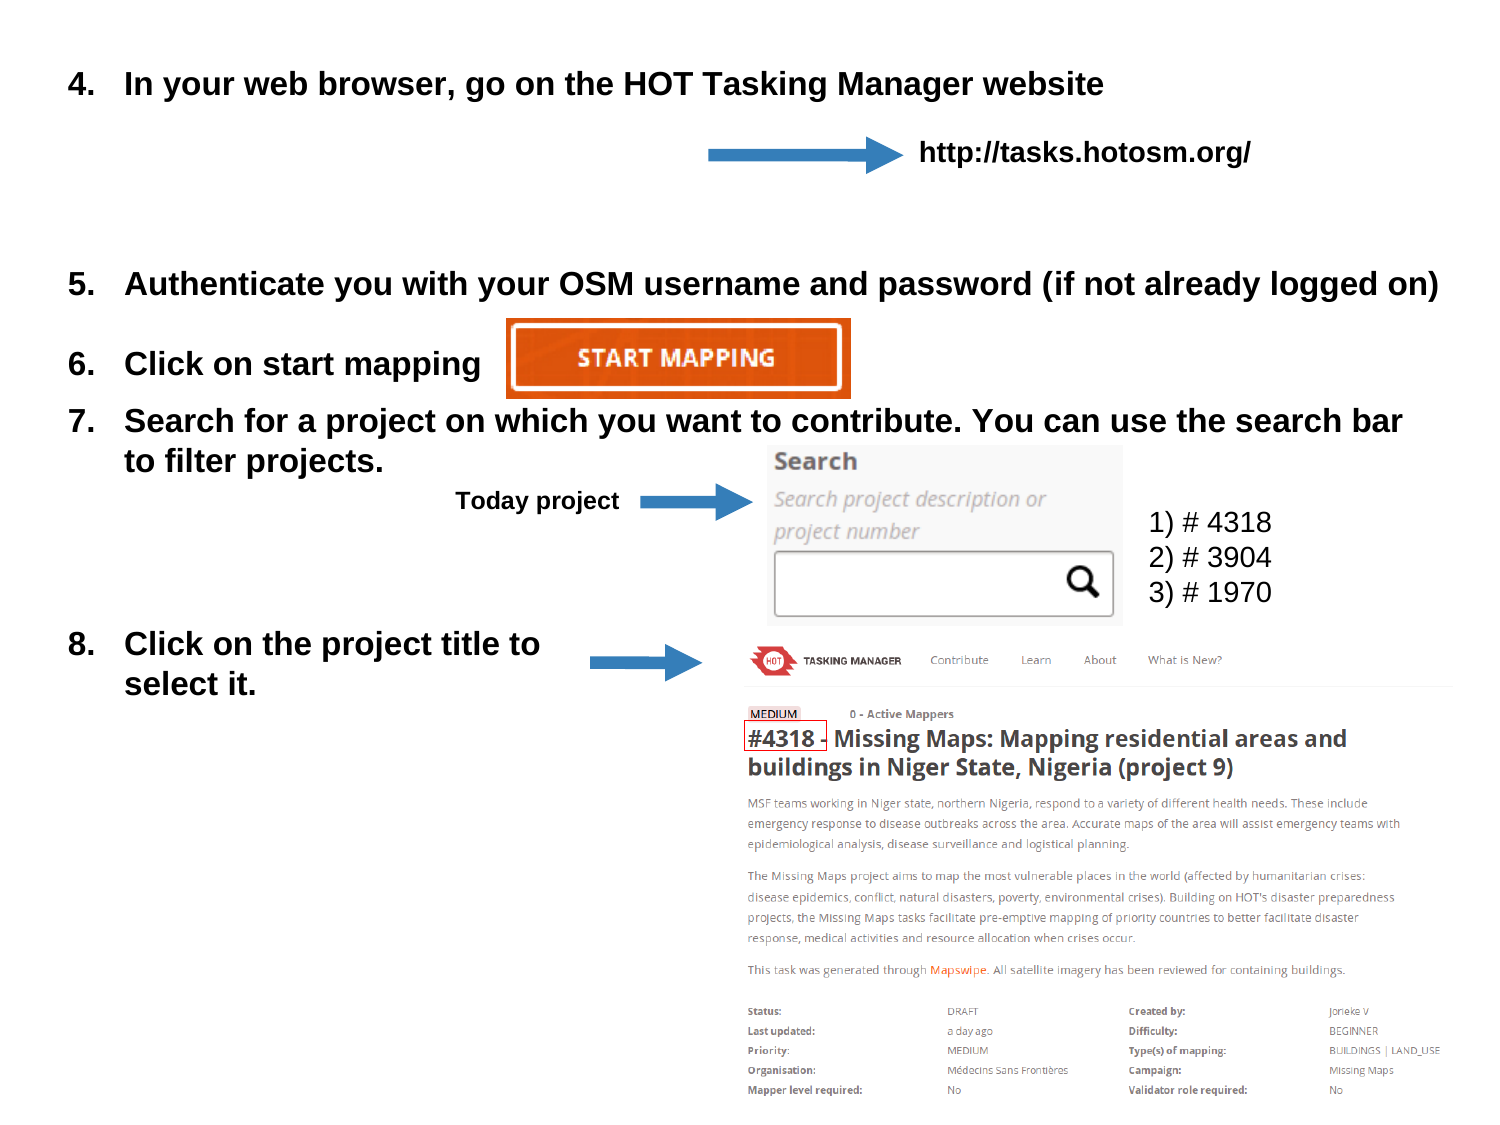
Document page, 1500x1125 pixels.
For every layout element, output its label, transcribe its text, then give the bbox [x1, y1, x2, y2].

picture [744, 637, 1453, 1103]
text_box Click on the project title to select it. [53, 614, 632, 710]
text_box Today project [437, 477, 638, 523]
text_box In your web browser, go on the HOT Tasking Manager website Authenticate you with your OSM username and password (if not already logged on) Click on start mapping Search for a project on which you want to contribute. You can use the search bar to filter projects. [53, 54, 1459, 487]
picture [767, 445, 1123, 626]
text_box 1) # 4318 2) # 3904 3) # 1970 [1133, 496, 1323, 616]
text_box http://tasks.hotosm.org/ [904, 125, 1267, 176]
picture [506, 318, 851, 399]
picture [745, 721, 826, 750]
